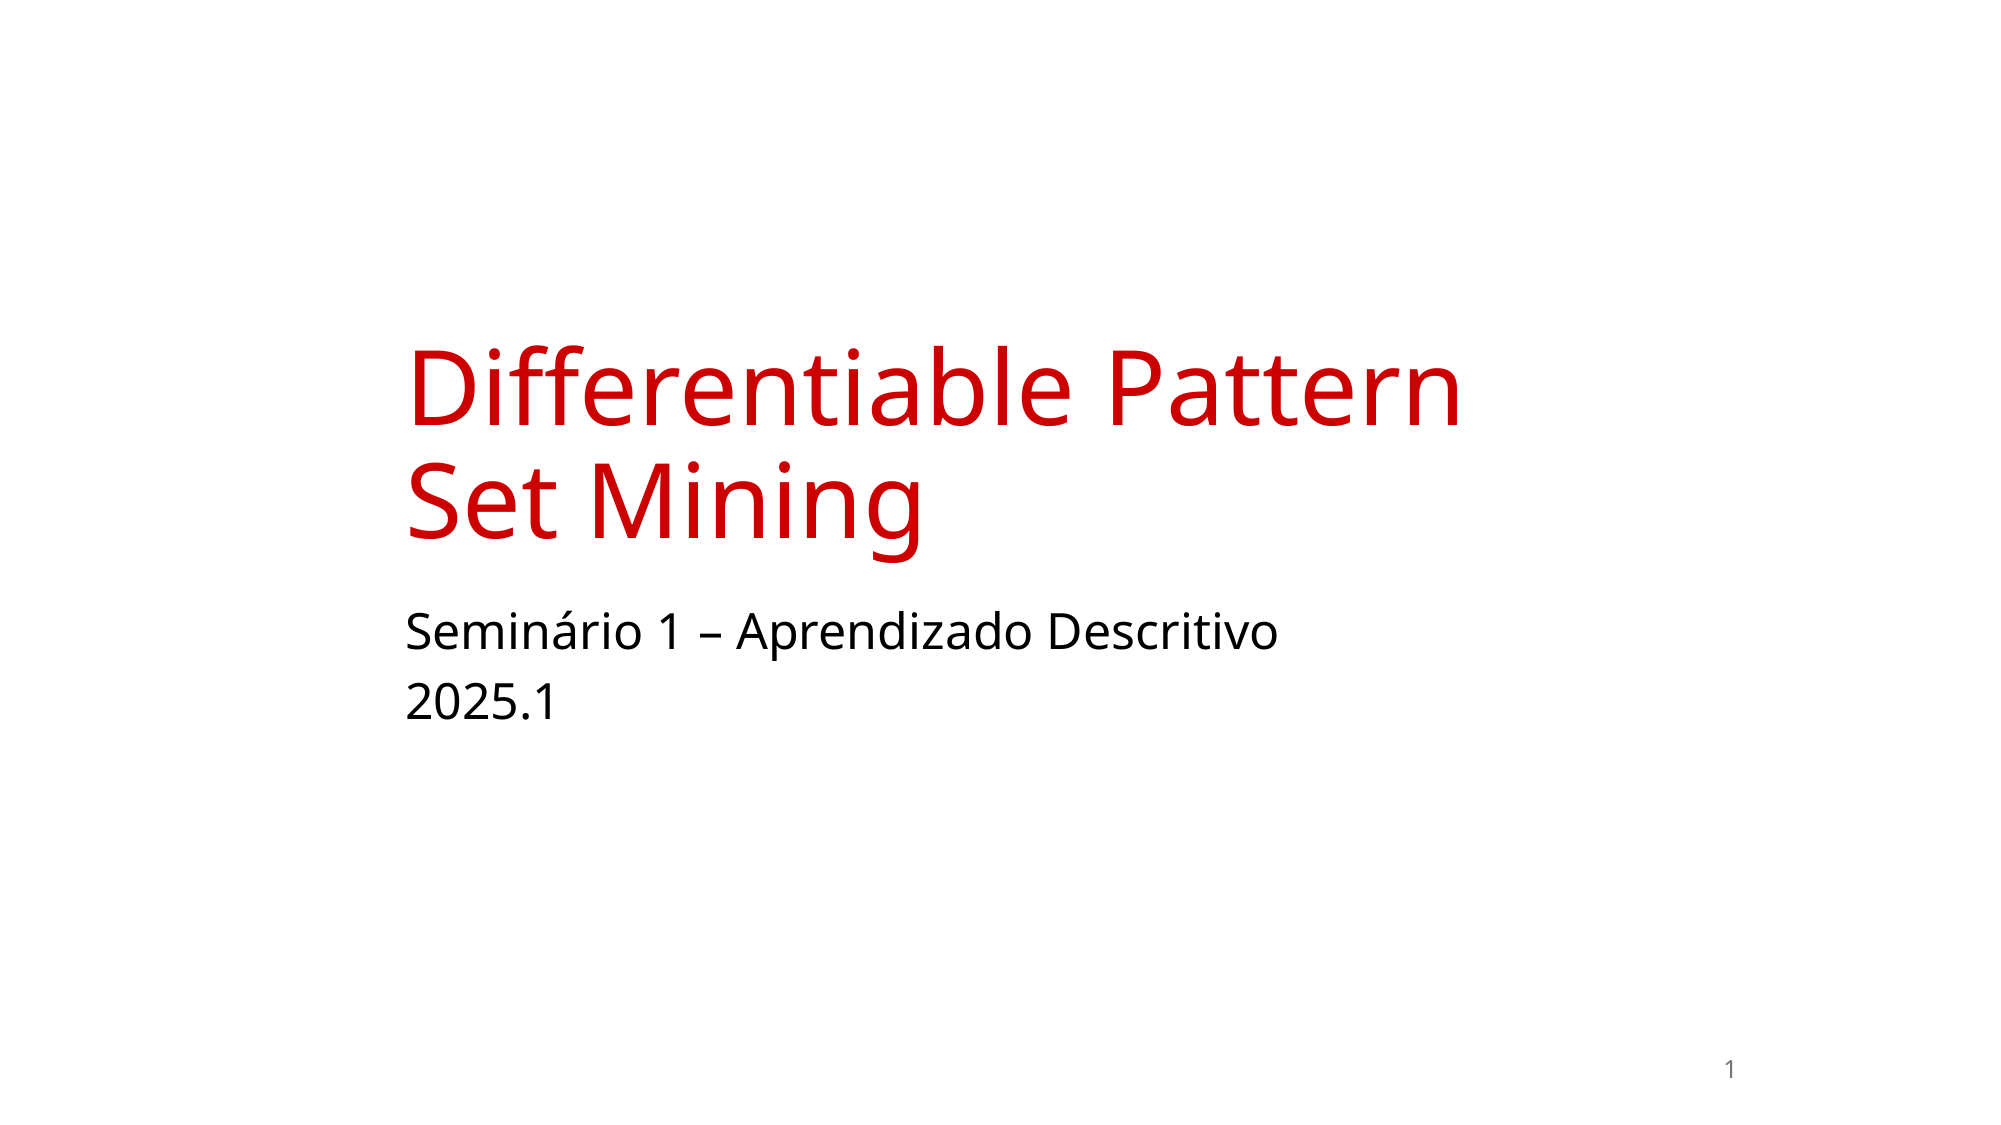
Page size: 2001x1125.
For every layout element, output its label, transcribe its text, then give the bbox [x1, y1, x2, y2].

subtitle Seminário 1 – Aprendizado Descritivo 2025.1 [390, 590, 1610, 863]
title Differentiable Pattern Set Mining [390, 184, 1610, 576]
slide_number 1 [1708, 1038, 1806, 1125]
